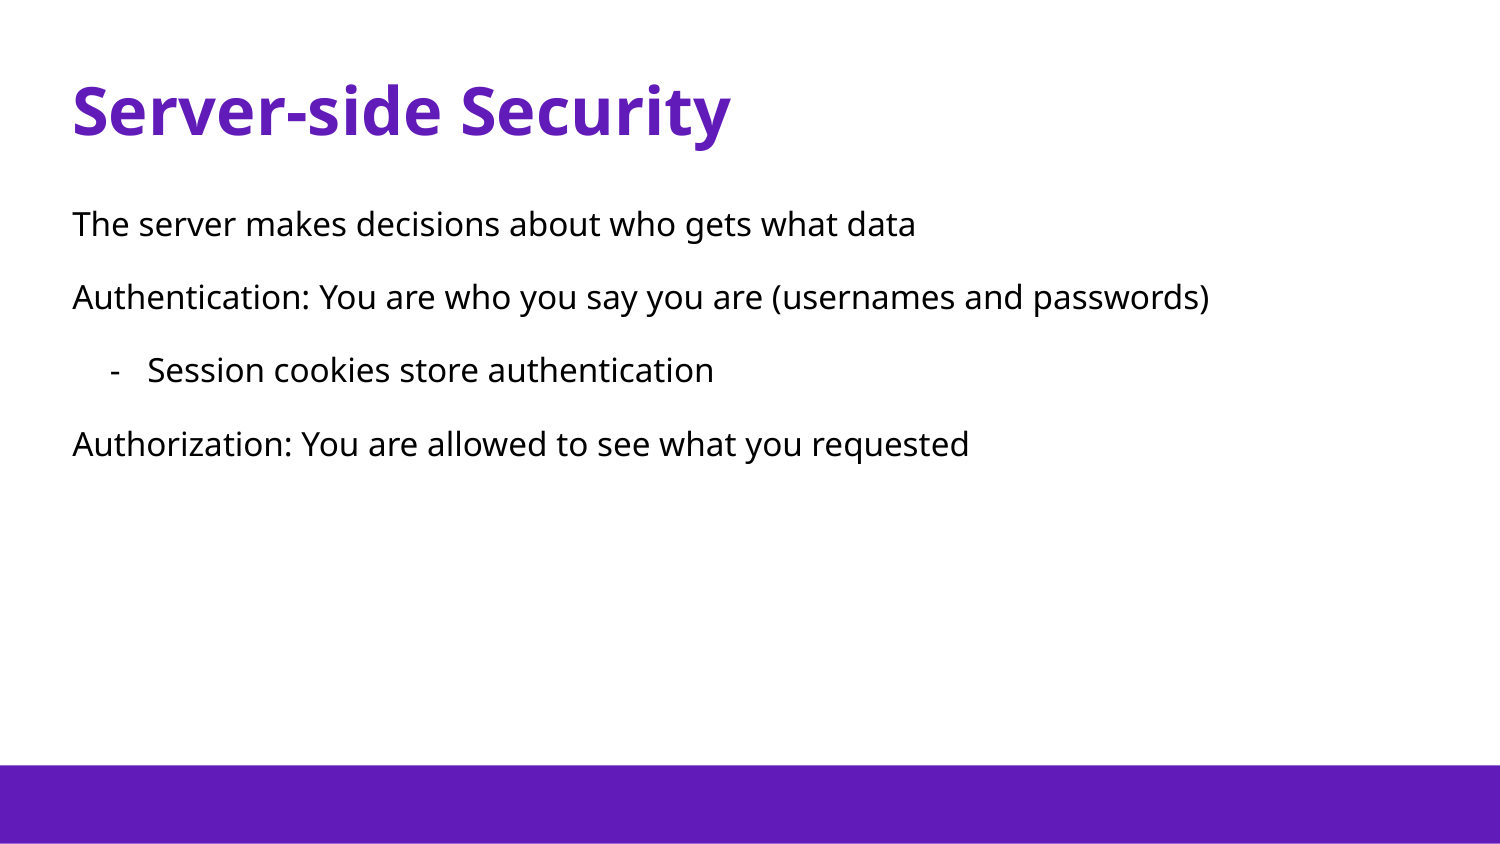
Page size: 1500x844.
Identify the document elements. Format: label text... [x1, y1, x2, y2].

list The server makes decisions about who gets what data Authentication: You are who you say you are (usernames and passwords) Session cookies store authentication Authorization: You are allowed to see what you requested [57, 188, 1273, 709]
title Server-side Security [57, 54, 1273, 164]
